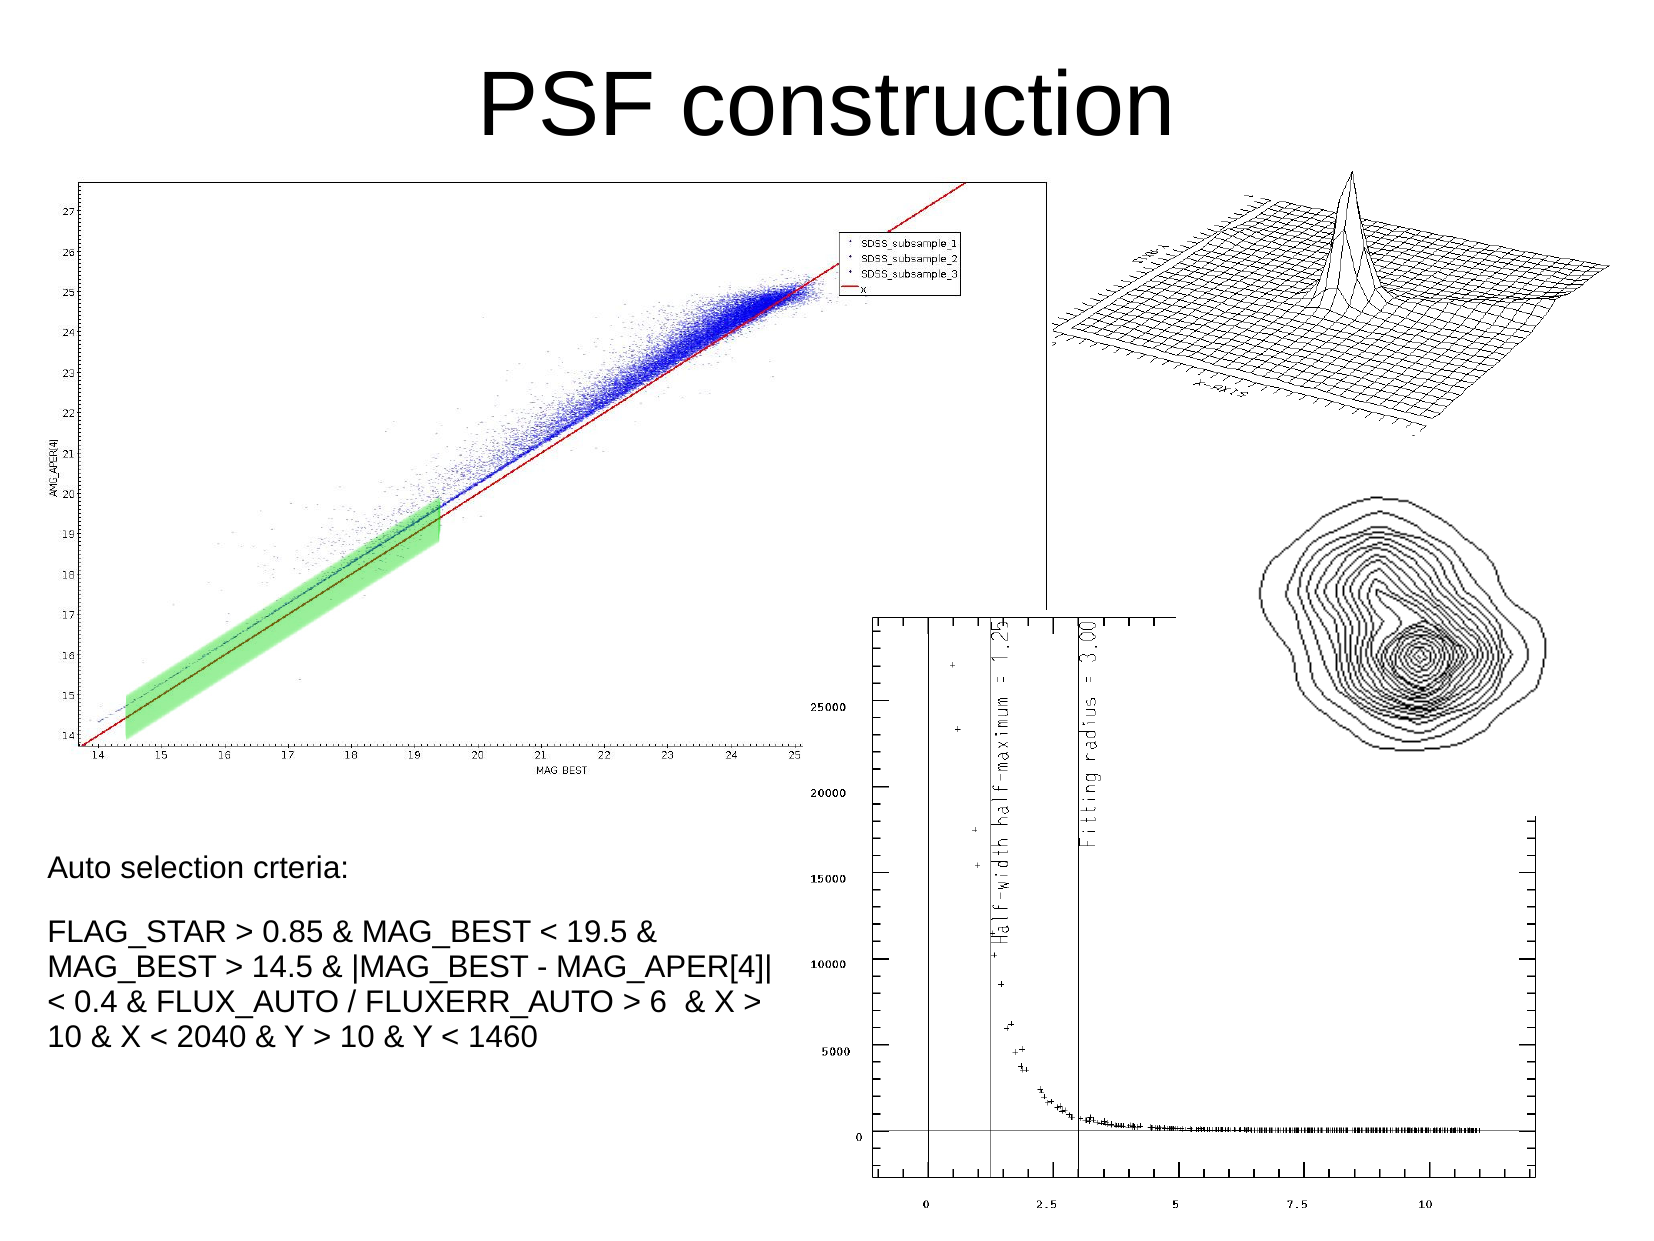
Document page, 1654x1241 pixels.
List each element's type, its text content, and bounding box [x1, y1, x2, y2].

picture [45, 145, 1630, 1218]
list Auto selection crteria: FLAG_STAR > 0.85 & MAG_BEST < 19.5 & MAG_BEST > 14.5 & |MAG_BEST - MAG_APER[4]| < 0.4 & FLUX_AUTO / FLUXERR_AUTO > 6 & X > 10 & X < 2040 & Y > 10 & Y < 1460 [0, 850, 792, 1063]
title PSF construction [82, 0, 1571, 208]
